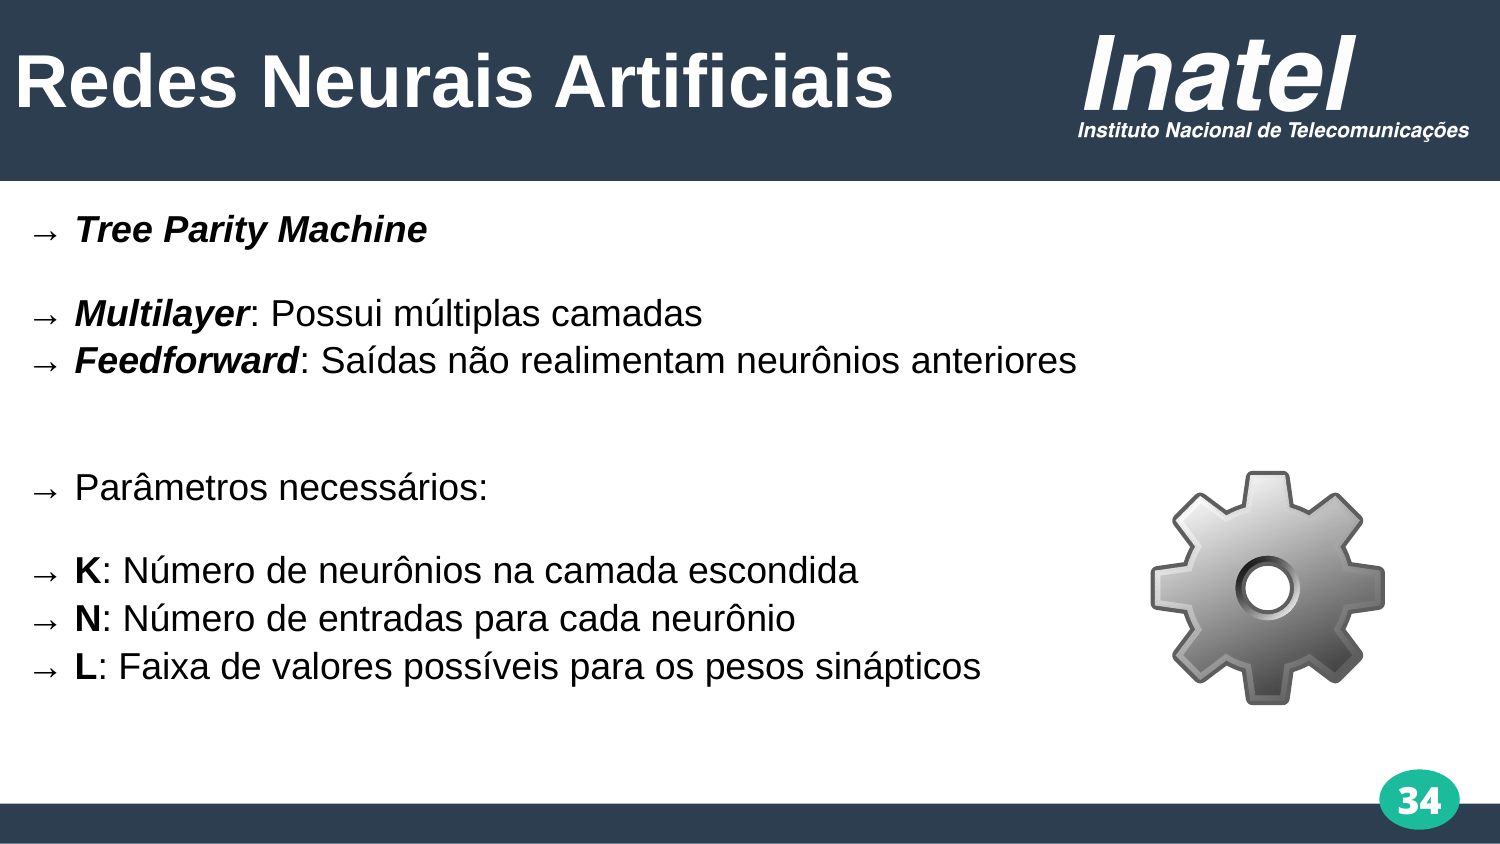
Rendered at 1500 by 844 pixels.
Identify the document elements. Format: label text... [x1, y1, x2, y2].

picture [1114, 431, 1418, 734]
text_box → Tree Parity Machine → Multilayer: Possui múltiplas camadas → Feedforward: Saídas não realimentam neurônios anteriores → Parâmetros necessários: → K: Número de neurônios na camada escondida → N: Número de entradas para cada neurônio → L: Faixa de valores possíveis para os pesos sinápticos [11, 200, 1465, 696]
text_box Redes Neurais Artificiais [0, 27, 1063, 136]
picture [1078, 35, 1469, 142]
